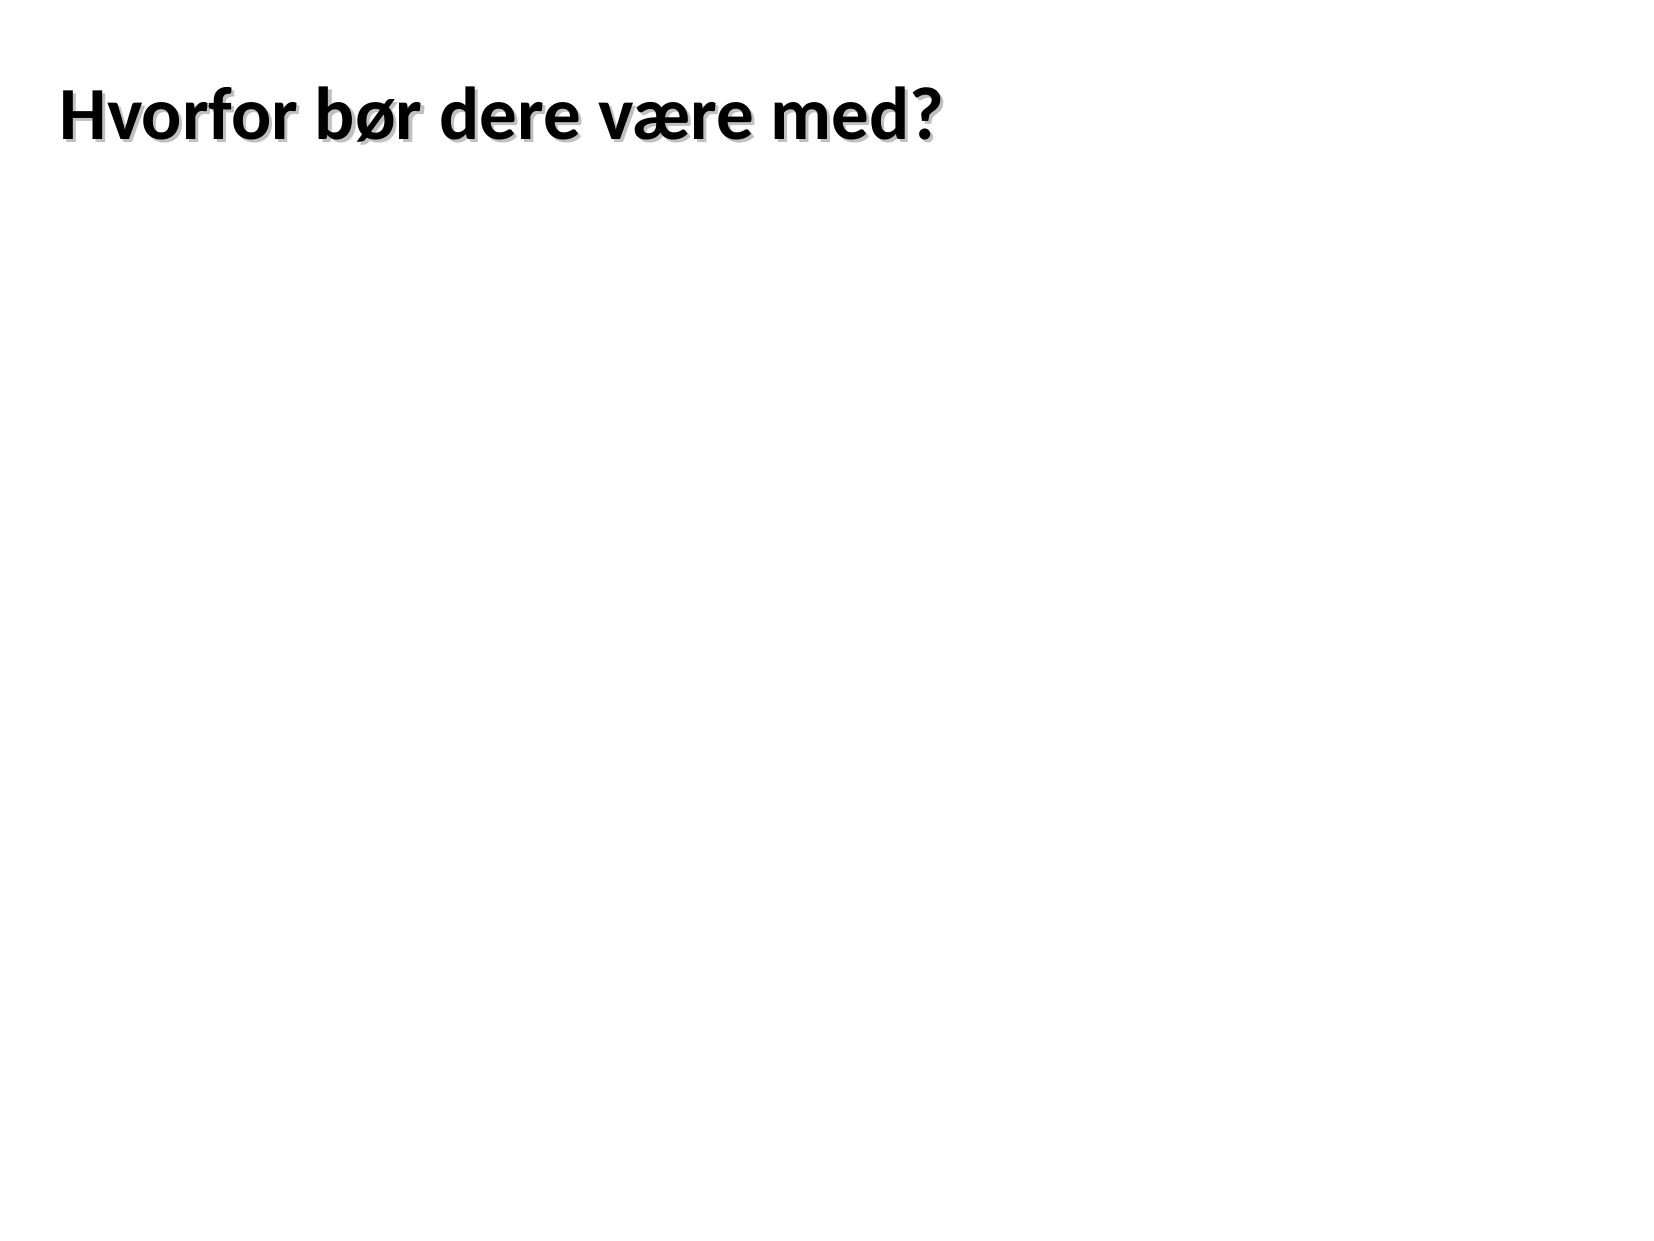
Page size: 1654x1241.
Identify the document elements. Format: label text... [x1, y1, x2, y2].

text_box Hvorfor bør dere være med? [44, 56, 1653, 285]
